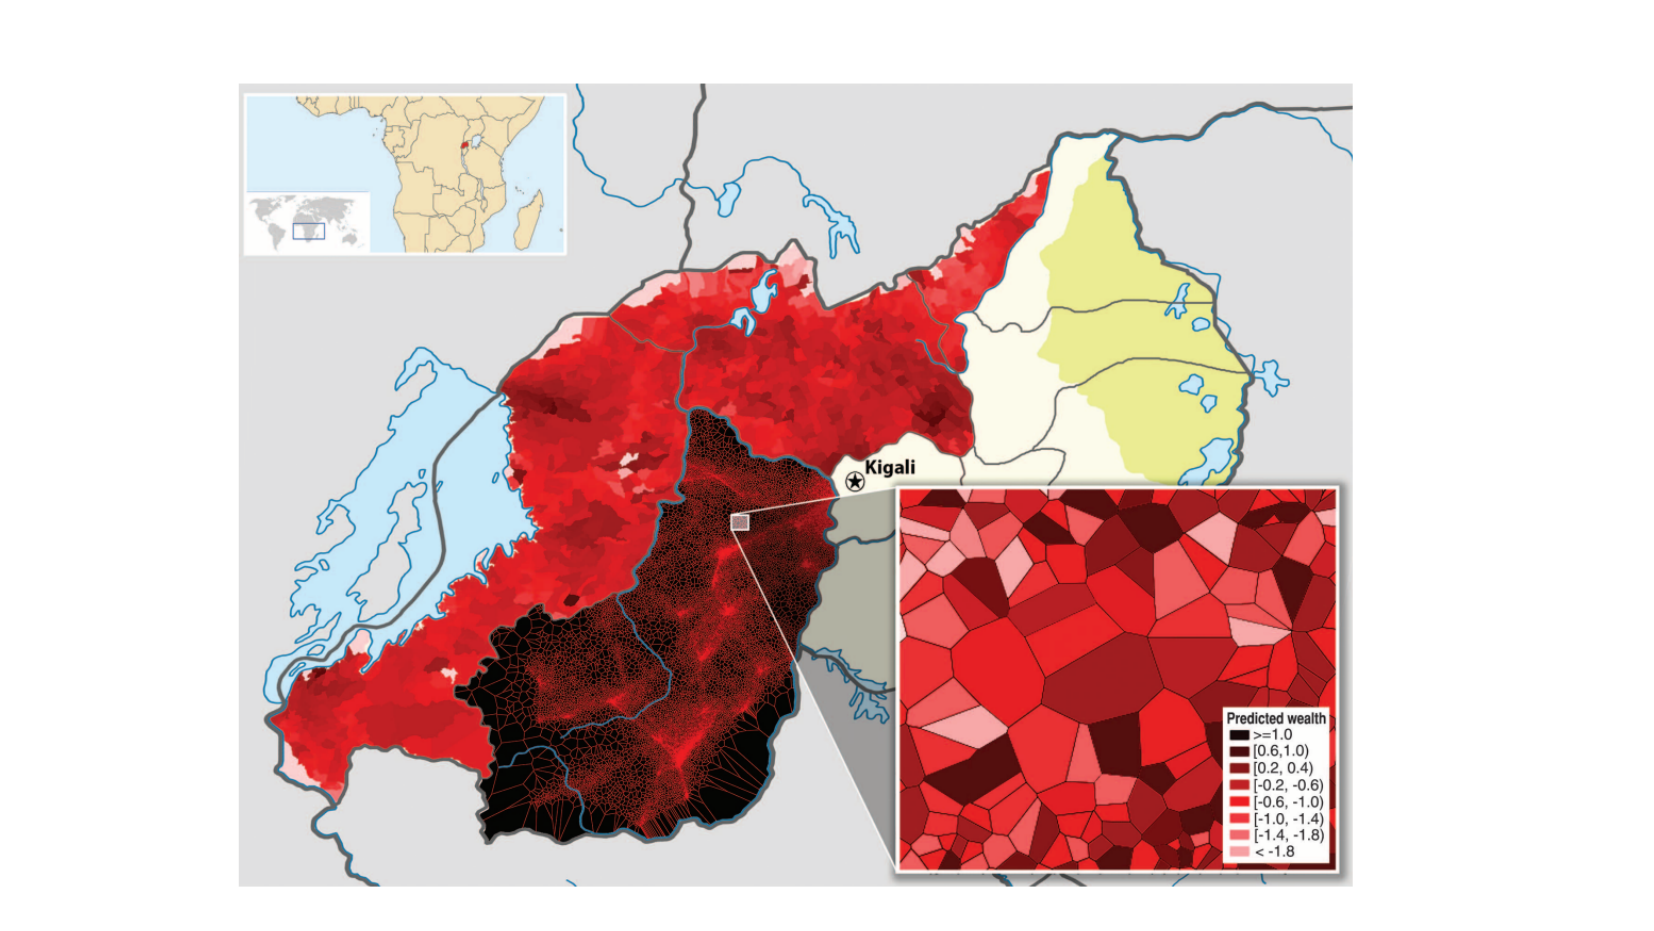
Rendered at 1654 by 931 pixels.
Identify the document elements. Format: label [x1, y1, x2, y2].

picture [225, 74, 1357, 894]
